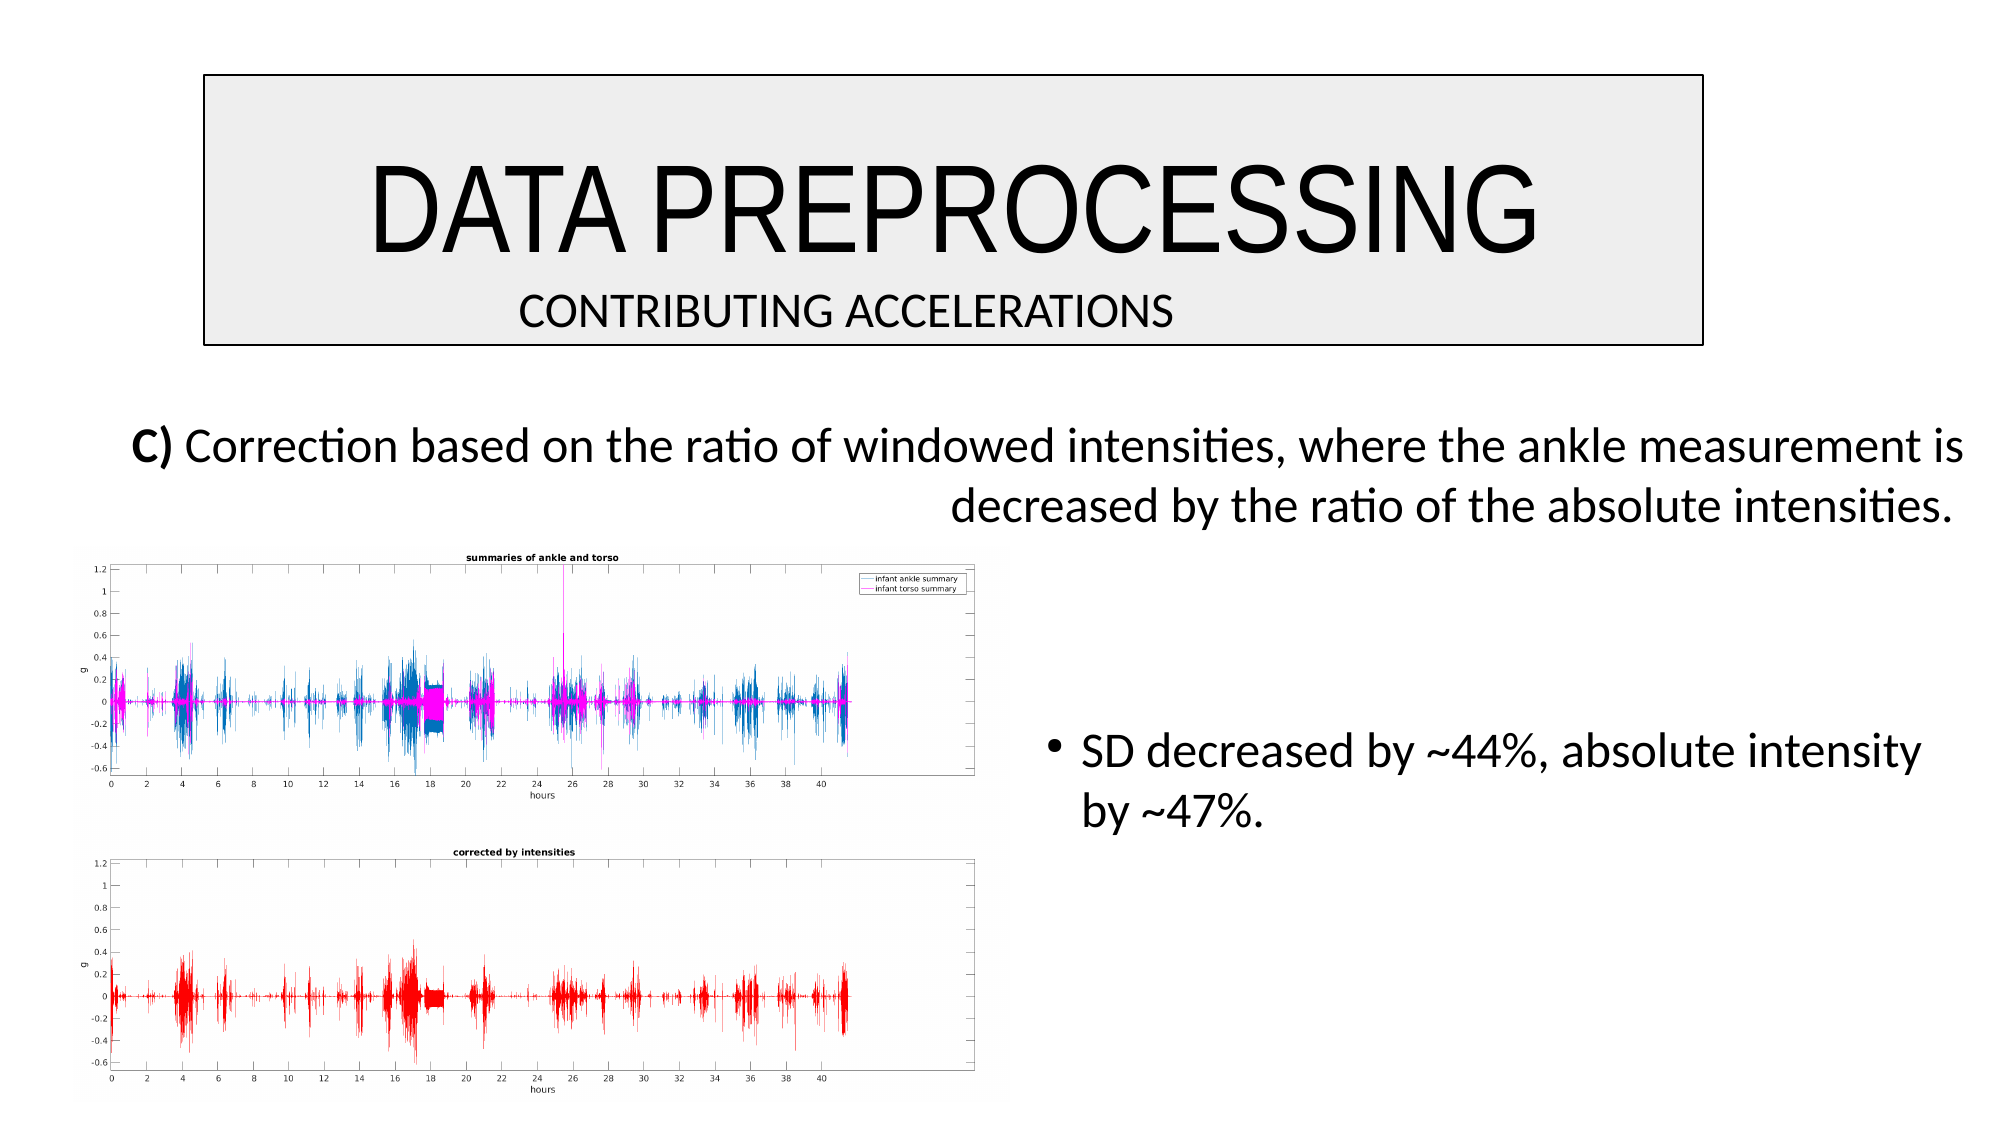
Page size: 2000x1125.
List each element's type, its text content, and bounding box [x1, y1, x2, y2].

list C) Correction based on the ratio of windowed intensities, where the ankle measurement is decreased by the ratio of the absolute intensities. SD decreased by ~44%, absolute intensity by ~47%. [0, 412, 1966, 1066]
text_box DATA PREPROCESSING CONTRIBUTING ACCELERATIONS [203, 75, 1704, 346]
picture [73, 1066, 1010, 1102]
